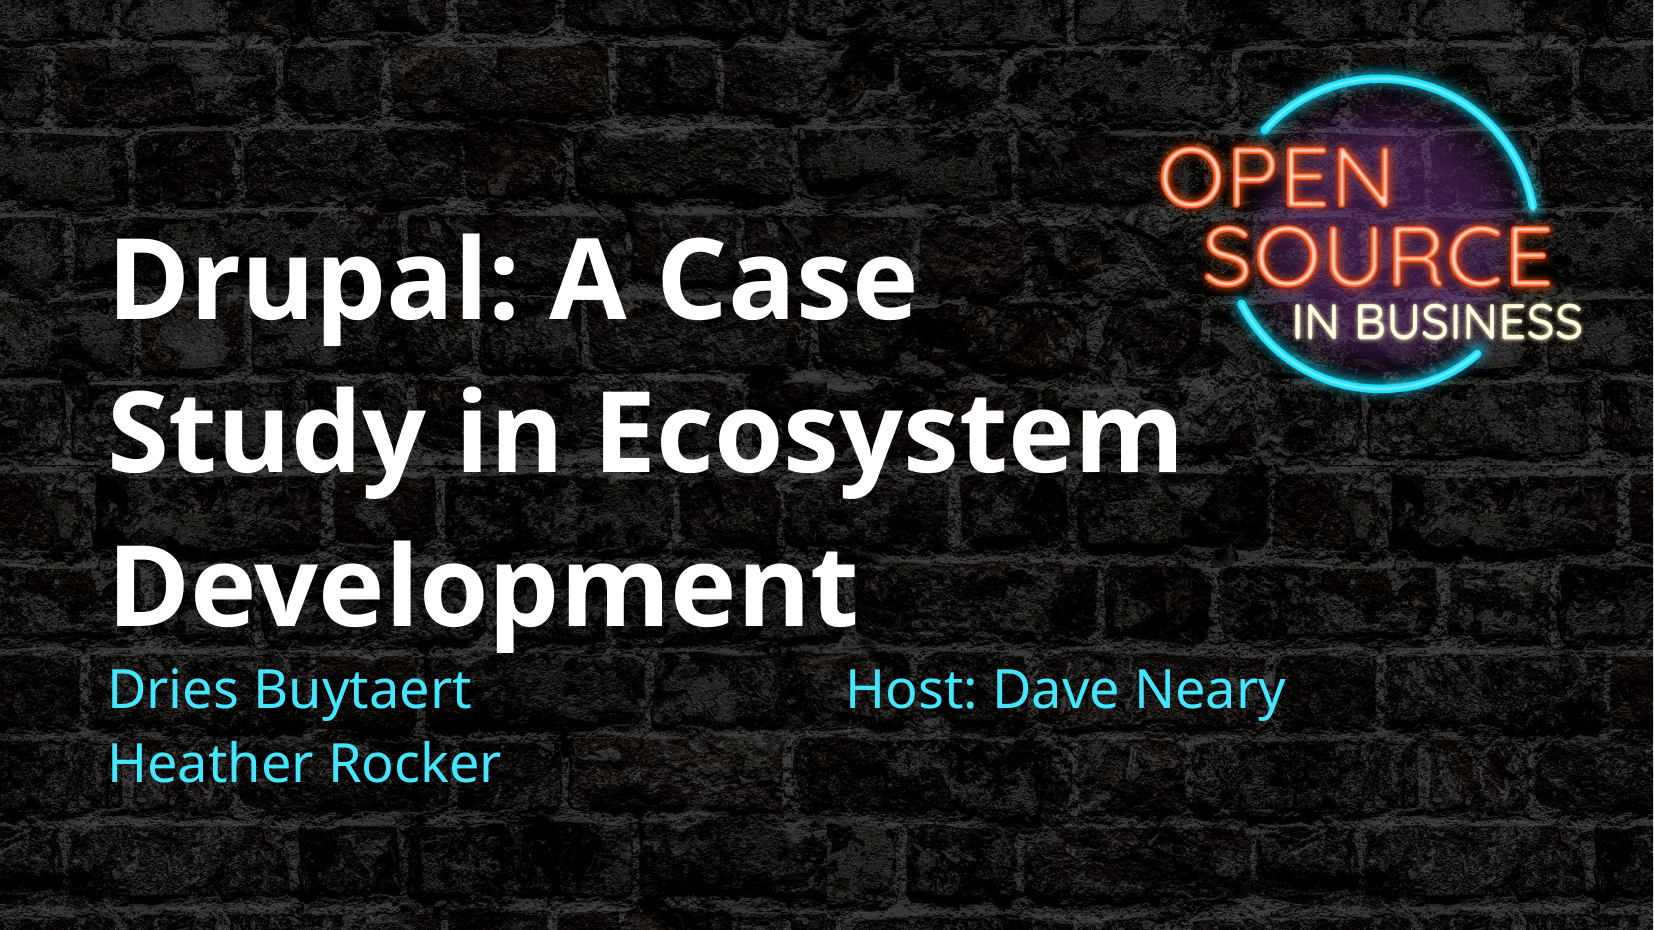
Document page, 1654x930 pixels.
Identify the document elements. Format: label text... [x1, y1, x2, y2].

text_box Host: Dave Neary [845, 650, 1563, 810]
picture [0, 0, 1654, 930]
title Drupal: A Case Study in Ecosystem Development [107, 154, 1546, 704]
subtitle Dries Buytaert Heather Rocker [107, 650, 825, 800]
